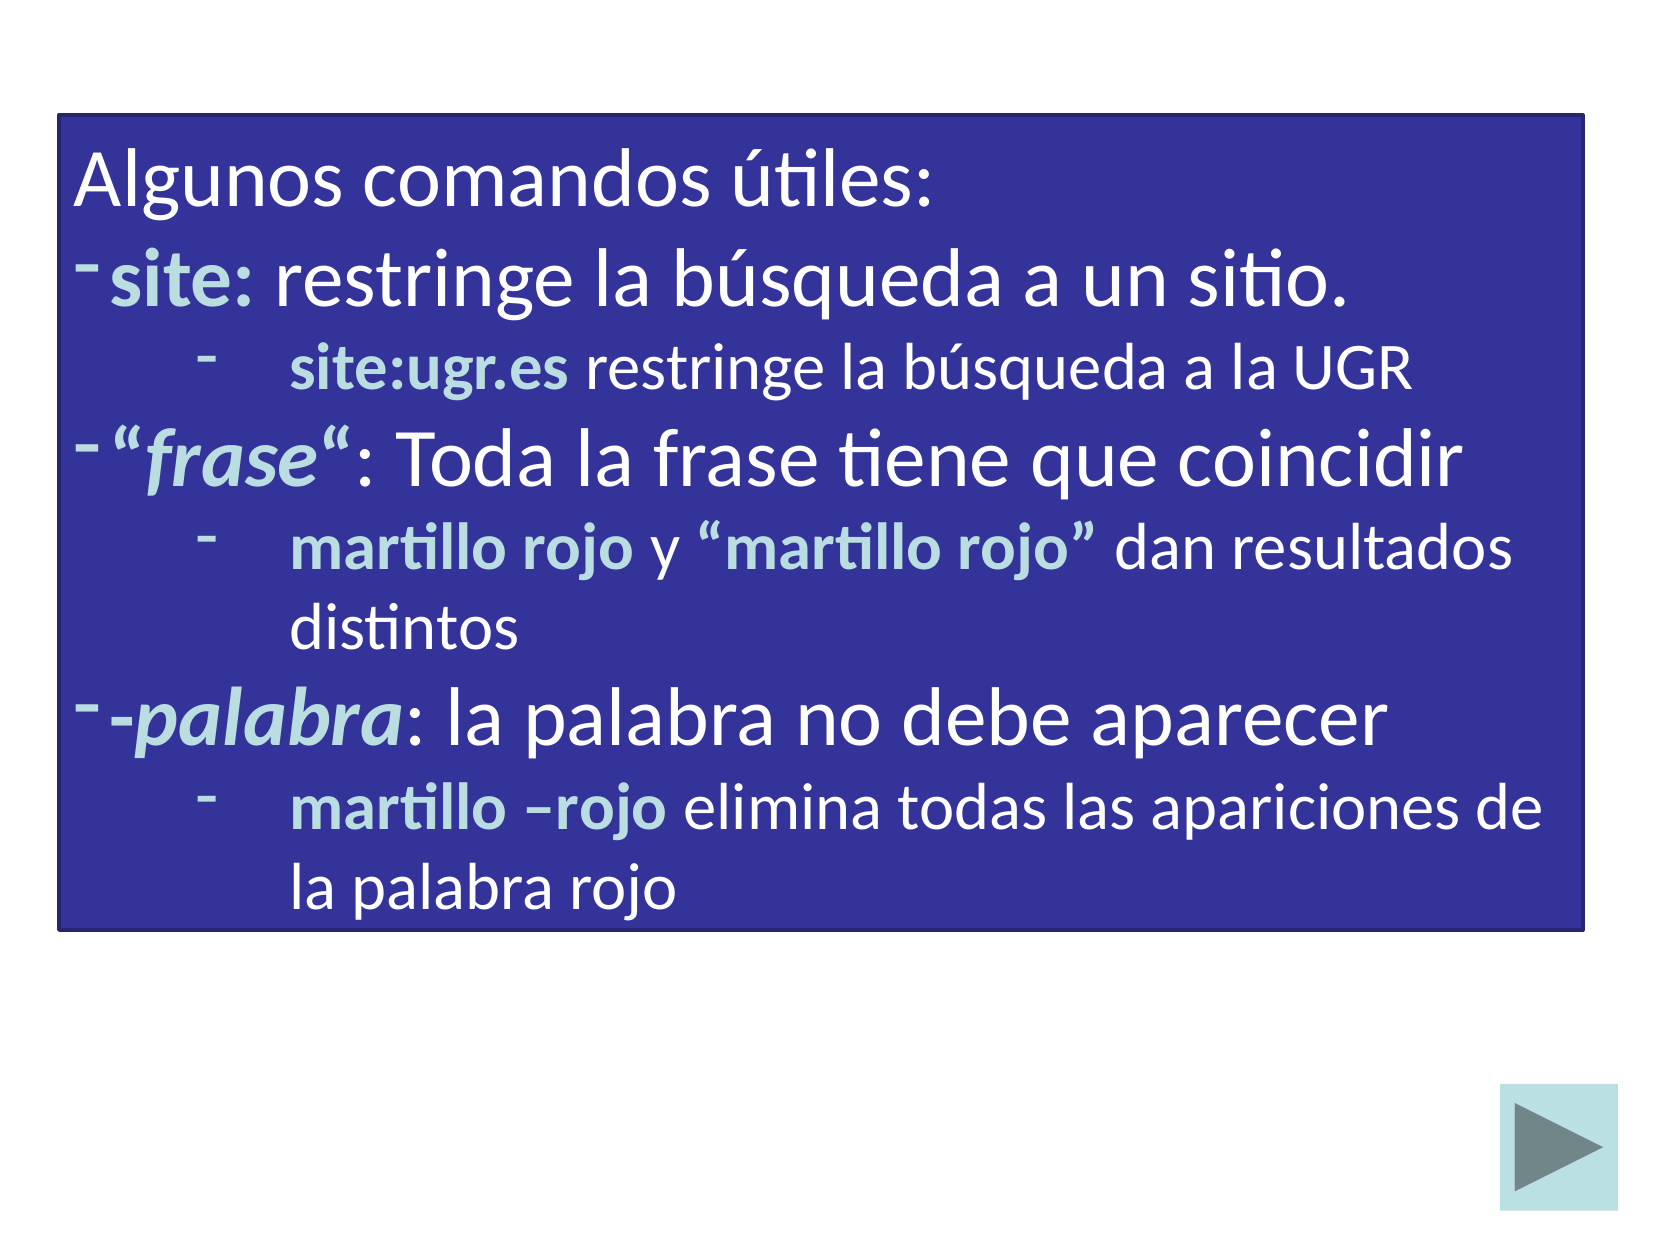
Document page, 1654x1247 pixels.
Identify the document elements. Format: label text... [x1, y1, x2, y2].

text_box Algunos comandos útiles: site: restringe la búsqueda a un sitio. site:ugr.es restringe la búsqueda a la UGR “frase“: Toda la frase tiene que coincidir martillo rojo y “martillo rojo” dan resultados distintos -palabra: la palabra no debe aparecer martillo –rojo elimina todas las apariciones de la palabra rojo [59, 115, 1583, 930]
text_box [1499, 1083, 1618, 1211]
